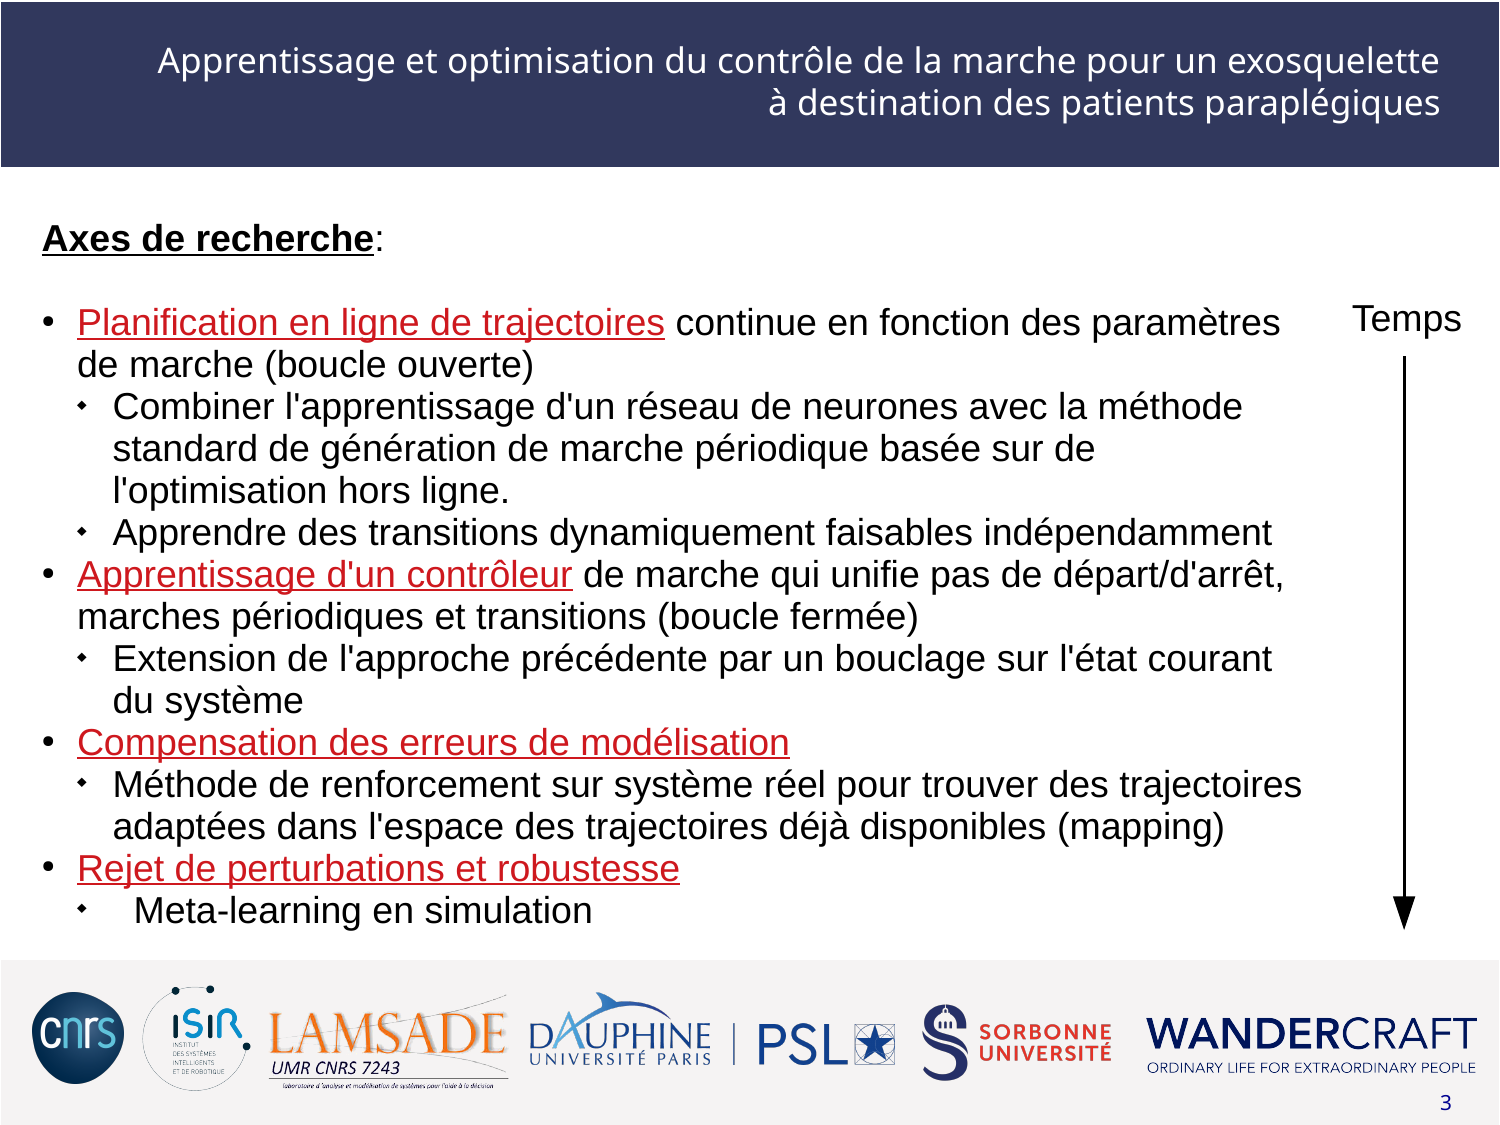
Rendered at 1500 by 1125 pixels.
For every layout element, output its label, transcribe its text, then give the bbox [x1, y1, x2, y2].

picture [138, 981, 255, 1095]
text_box Axes de recherche: Planification en ligne de trajectoires continue en fonction des paramètres de marche (boucle ouverte) Combiner l'apprentissage d'un réseau de neurones avec la méthode standard de génération de marche périodique basée sur de l'optimisation hors ligne. Apprendre des transitions dynamiquement faisables indépendamment Apprentissage d'un contrôleur de marche qui unifie pas de départ/d'arrêt, marches périodiques et transitions (boucle fermée) Extension de l'approche précédente par un bouclage sur l'état courant du système Compensation des erreurs de modélisation Méthode de renforcement sur système réel pour trouver des trajectoires adaptées dans l'espace des trajectoires déjà disponibles (mapping) Rejet de perturbations et robustesse Meta-learning en simulation [26, 210, 1336, 976]
text_box Temps [1290, 290, 1500, 357]
picture [32, 992, 124, 1084]
picture [264, 994, 511, 1089]
picture [530, 992, 895, 1065]
picture [1146, 1017, 1477, 1073]
picture [922, 1004, 1111, 1081]
title Apprentissage et optimisation du contrôle de la marche pour un exosquelette à destination des patients paraplégiques [68, 17, 1458, 145]
